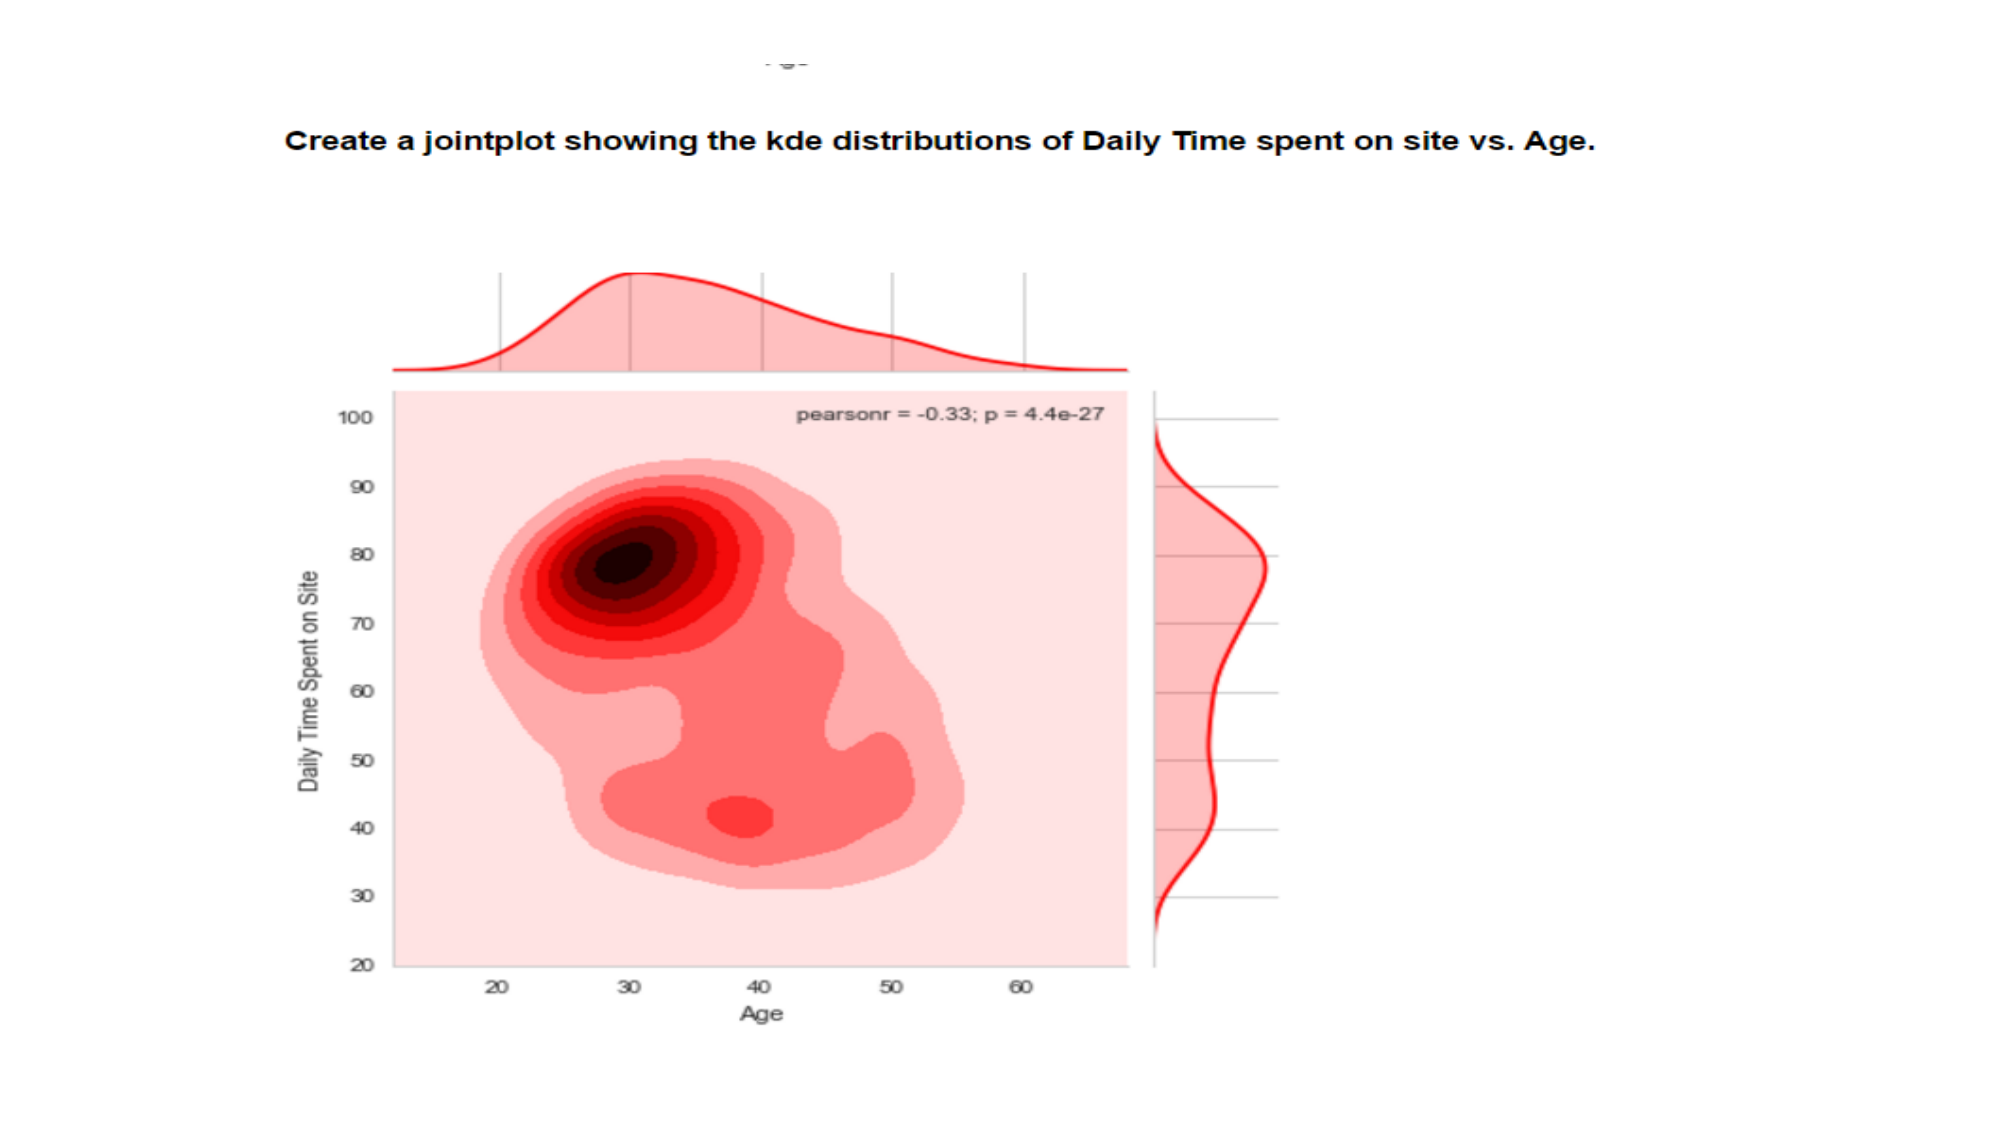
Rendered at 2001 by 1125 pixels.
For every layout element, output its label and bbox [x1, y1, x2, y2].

picture [90, 64, 1696, 1051]
